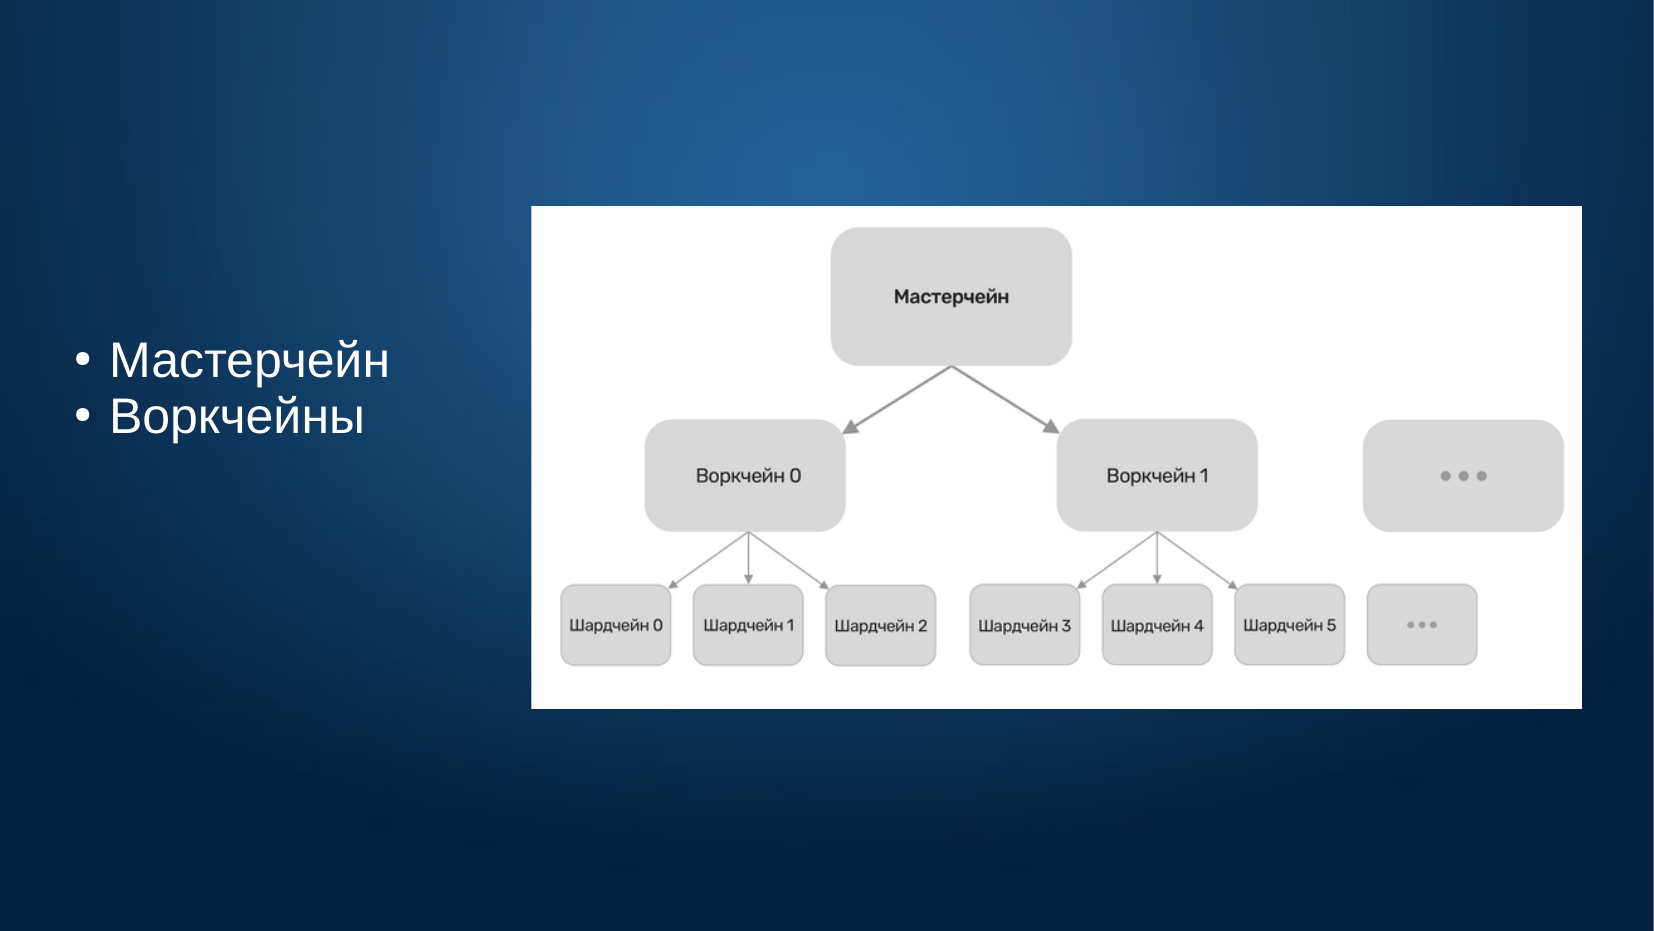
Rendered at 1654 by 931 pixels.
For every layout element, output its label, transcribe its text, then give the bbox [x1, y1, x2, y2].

picture [0, 0, 1654, 931]
text_box Мастерчейн Воркчейны [59, 324, 502, 562]
